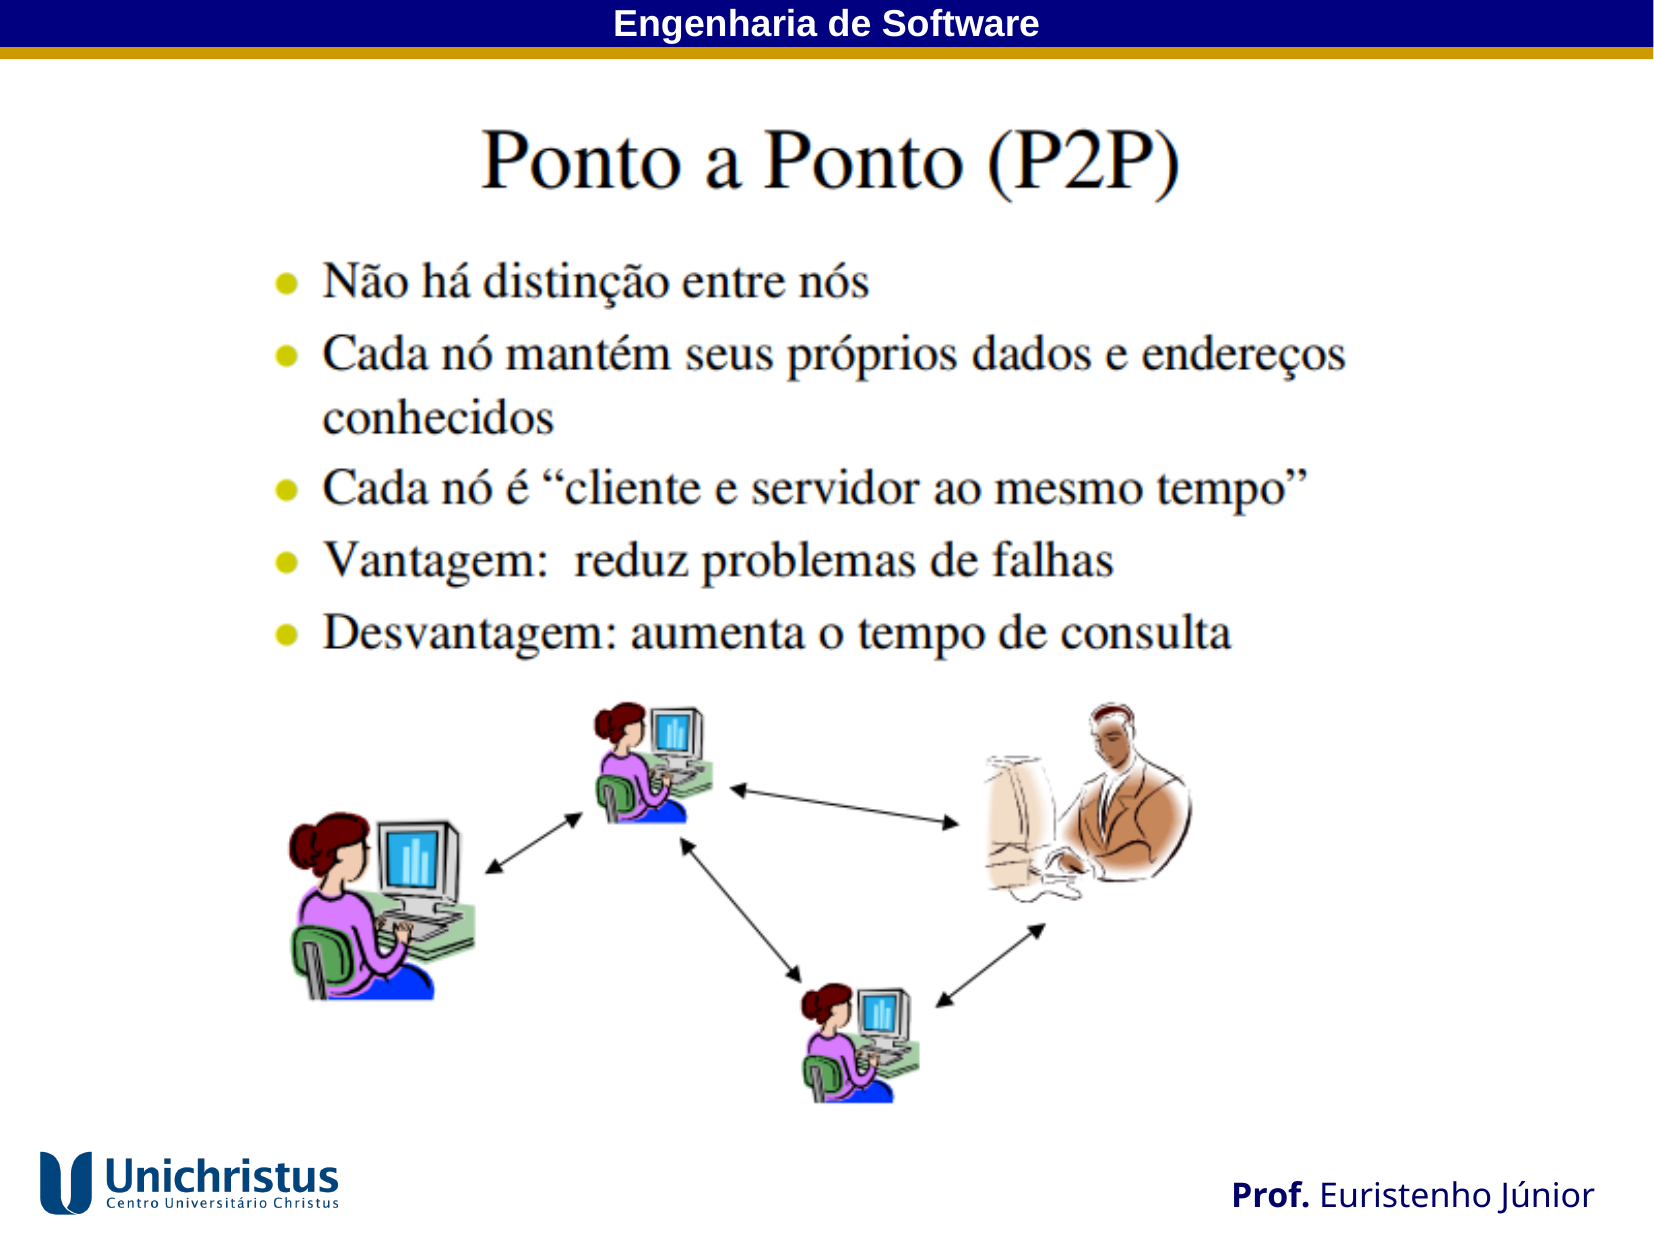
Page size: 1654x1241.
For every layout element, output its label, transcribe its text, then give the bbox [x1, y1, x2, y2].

text_box Engenharia de Software [0, 0, 1654, 47]
text_box Prof. Euristenho Júnior [1216, 1163, 1654, 1224]
text_box [0, 47, 1654, 60]
picture [224, 118, 1391, 1118]
picture [35, 1148, 343, 1217]
